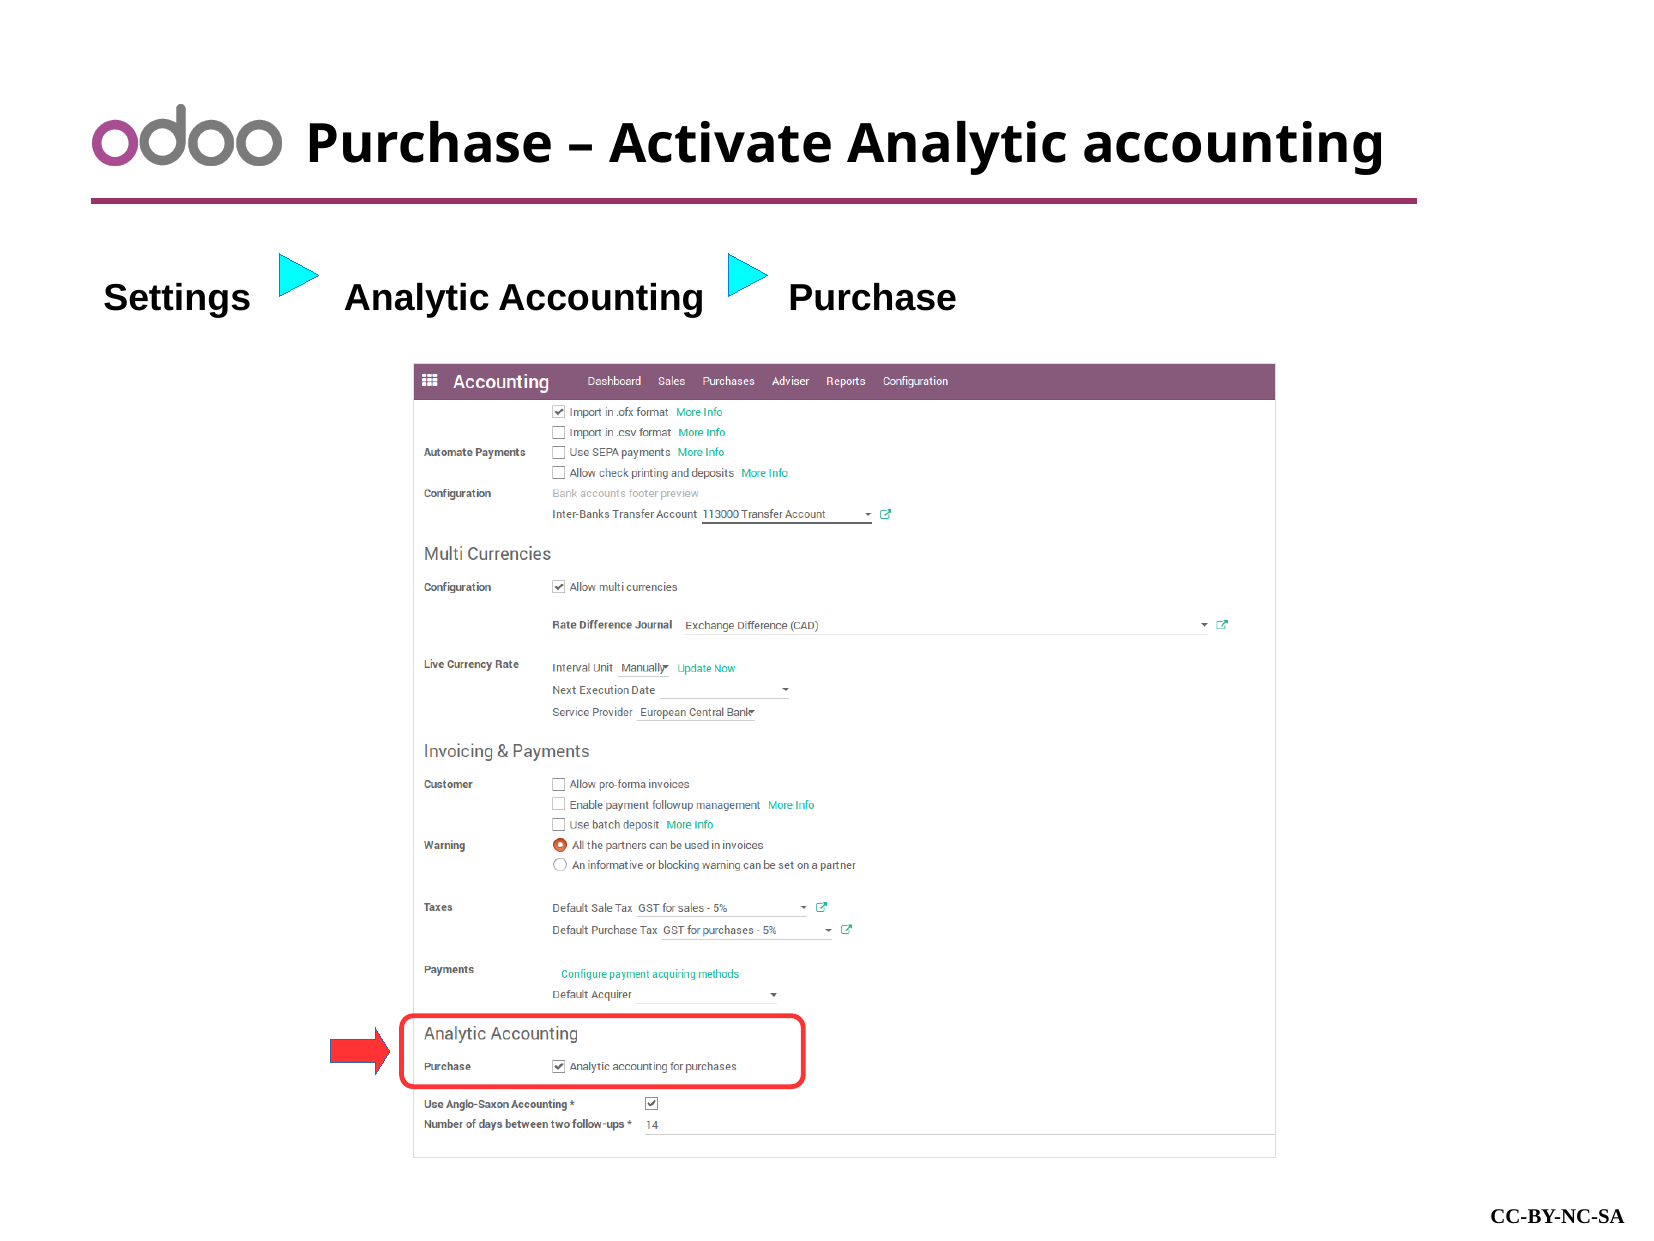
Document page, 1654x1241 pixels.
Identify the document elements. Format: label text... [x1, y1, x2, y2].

title Purchase – Activate Analytic accounting [305, 37, 1568, 245]
picture [92, 104, 282, 166]
text_box Settings Analytic Accounting Purchase [53, 248, 1495, 1138]
text_box [728, 253, 768, 297]
text_box [401, 1015, 804, 1087]
text_box [279, 253, 319, 297]
picture [413, 363, 1276, 1158]
text_box [330, 1027, 390, 1075]
